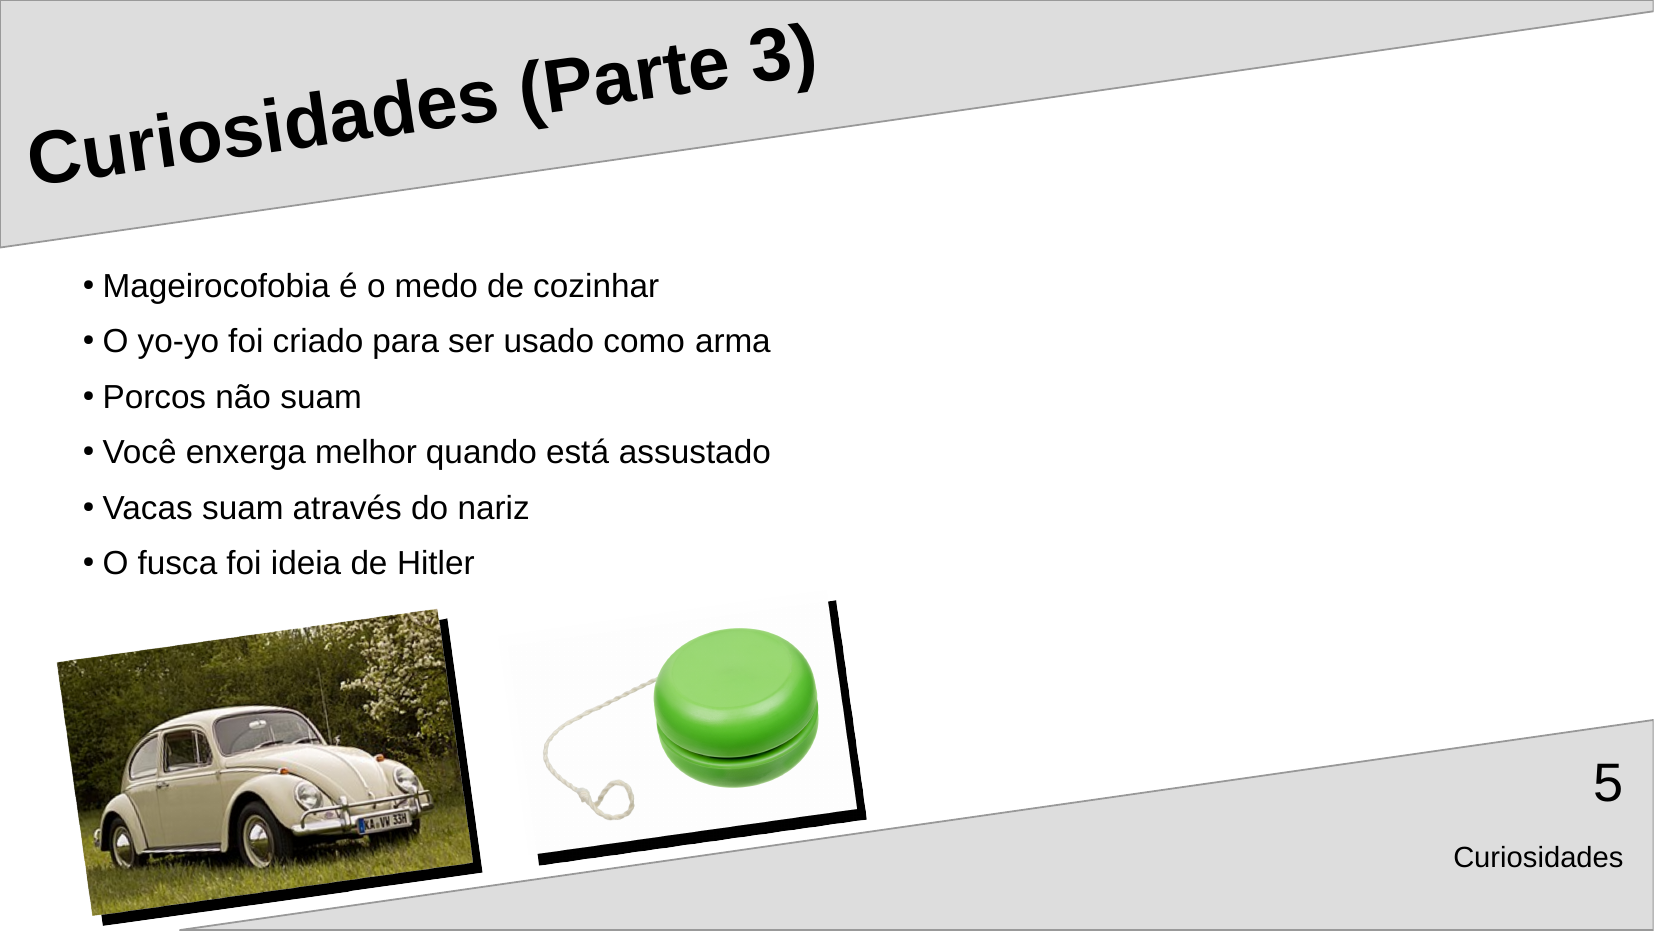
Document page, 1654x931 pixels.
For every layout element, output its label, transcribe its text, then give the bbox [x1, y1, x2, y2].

list Mageirocofobia é o medo de cozinhar O yo-yo foi criado para ser usado como arma Porcos não suam Você enxerga melhor quando está assustado Vacas suam através do nariz O fusca foi ideia de Hitler [82, 248, 1538, 591]
title Curiosidades (Parte 3) [17, 0, 1502, 239]
picture [498, 590, 857, 855]
picture [56, 608, 473, 916]
